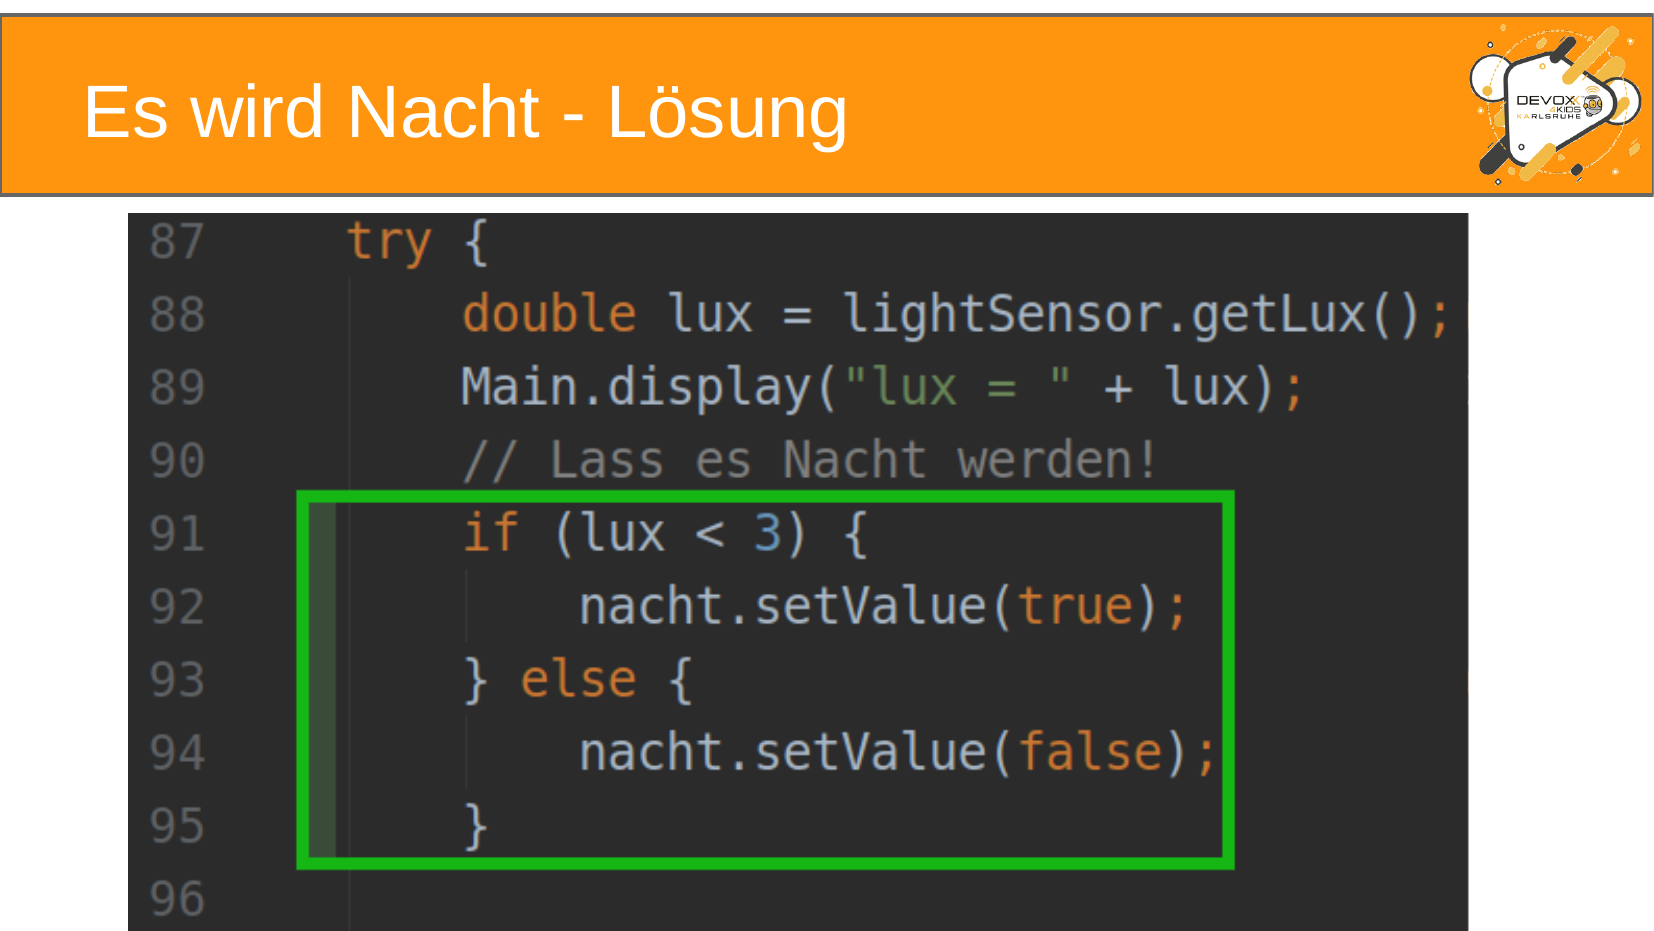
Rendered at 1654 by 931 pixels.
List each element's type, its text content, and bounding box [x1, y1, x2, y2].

picture [1455, 14, 1654, 195]
picture [128, 213, 1471, 931]
title Es wird Nacht - Lösung [82, 34, 1235, 190]
